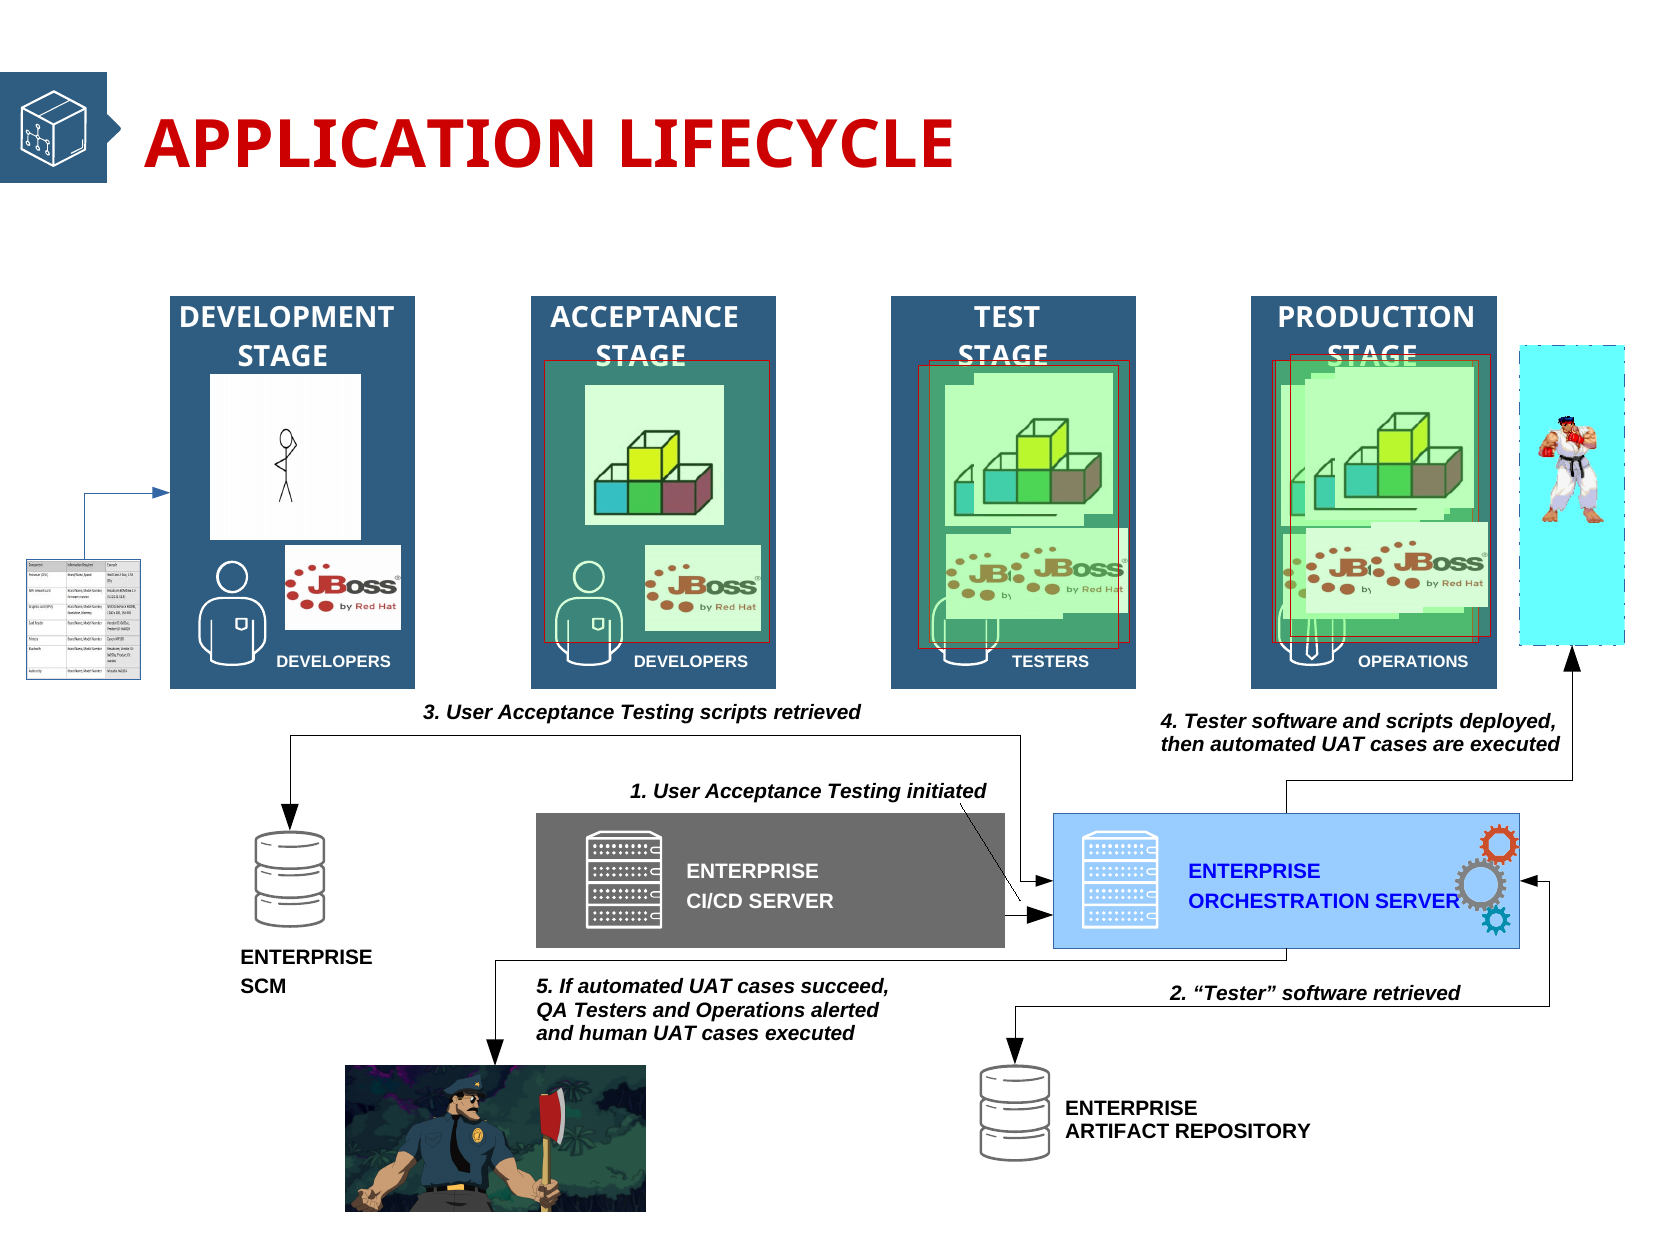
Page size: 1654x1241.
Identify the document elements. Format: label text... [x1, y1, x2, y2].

text_box OPERATIONS [1358, 642, 1480, 669]
text_box DEVELOPERS [276, 642, 403, 669]
text_box [891, 296, 1136, 689]
text_box DEVELOPMENT STAGE [178, 295, 402, 362]
text_box 2. “Tester” software retrieved [1170, 981, 1460, 1006]
text_box PRODUCTION STAGE [1277, 295, 1475, 360]
text_box 5. If automated UAT cases succeed, QA Testers and Operations alerted and human UAT cases executed [536, 975, 931, 1045]
text_box APPLICATION LIFECYCLE [144, 96, 1256, 171]
text_box [170, 296, 415, 689]
text_box [531, 296, 776, 689]
text_box ENTERPRISE ORCHESTRATION SERVER [1188, 860, 1439, 910]
text_box [0, 72, 121, 183]
text_box TESTERS [1012, 649, 1100, 669]
text_box ENTERPRISE CI/CD SERVER [686, 860, 847, 910]
picture [210, 374, 361, 541]
picture [345, 1065, 646, 1212]
text_box ACCEPTANCE STAGE [550, 295, 752, 360]
text_box [254, 830, 326, 928]
picture [26, 559, 141, 680]
text_box [1251, 296, 1497, 689]
text_box TEST STAGE [957, 295, 1070, 360]
text_box 4. Tester software and scripts deployed, then automated UAT cases are executed [1160, 709, 1562, 756]
picture [285, 545, 401, 631]
text_box 1. User Acceptance Testing initiated [630, 780, 1006, 804]
text_box ENTERPRISE SCM [240, 945, 373, 995]
text_box 3. User Acceptance Testing scripts retrieved [423, 701, 865, 725]
picture [1440, 379, 1654, 560]
text_box ENTERPRISE ARTIFACT REPOSITORY [1065, 1096, 1314, 1143]
text_box [536, 813, 1005, 948]
text_box [1519, 560, 1625, 646]
text_box [1053, 813, 1520, 948]
picture [1439, 814, 1544, 949]
text_box DEVELOPERS [633, 643, 761, 669]
text_box [1519, 345, 1625, 379]
text_box [979, 1064, 1051, 1162]
